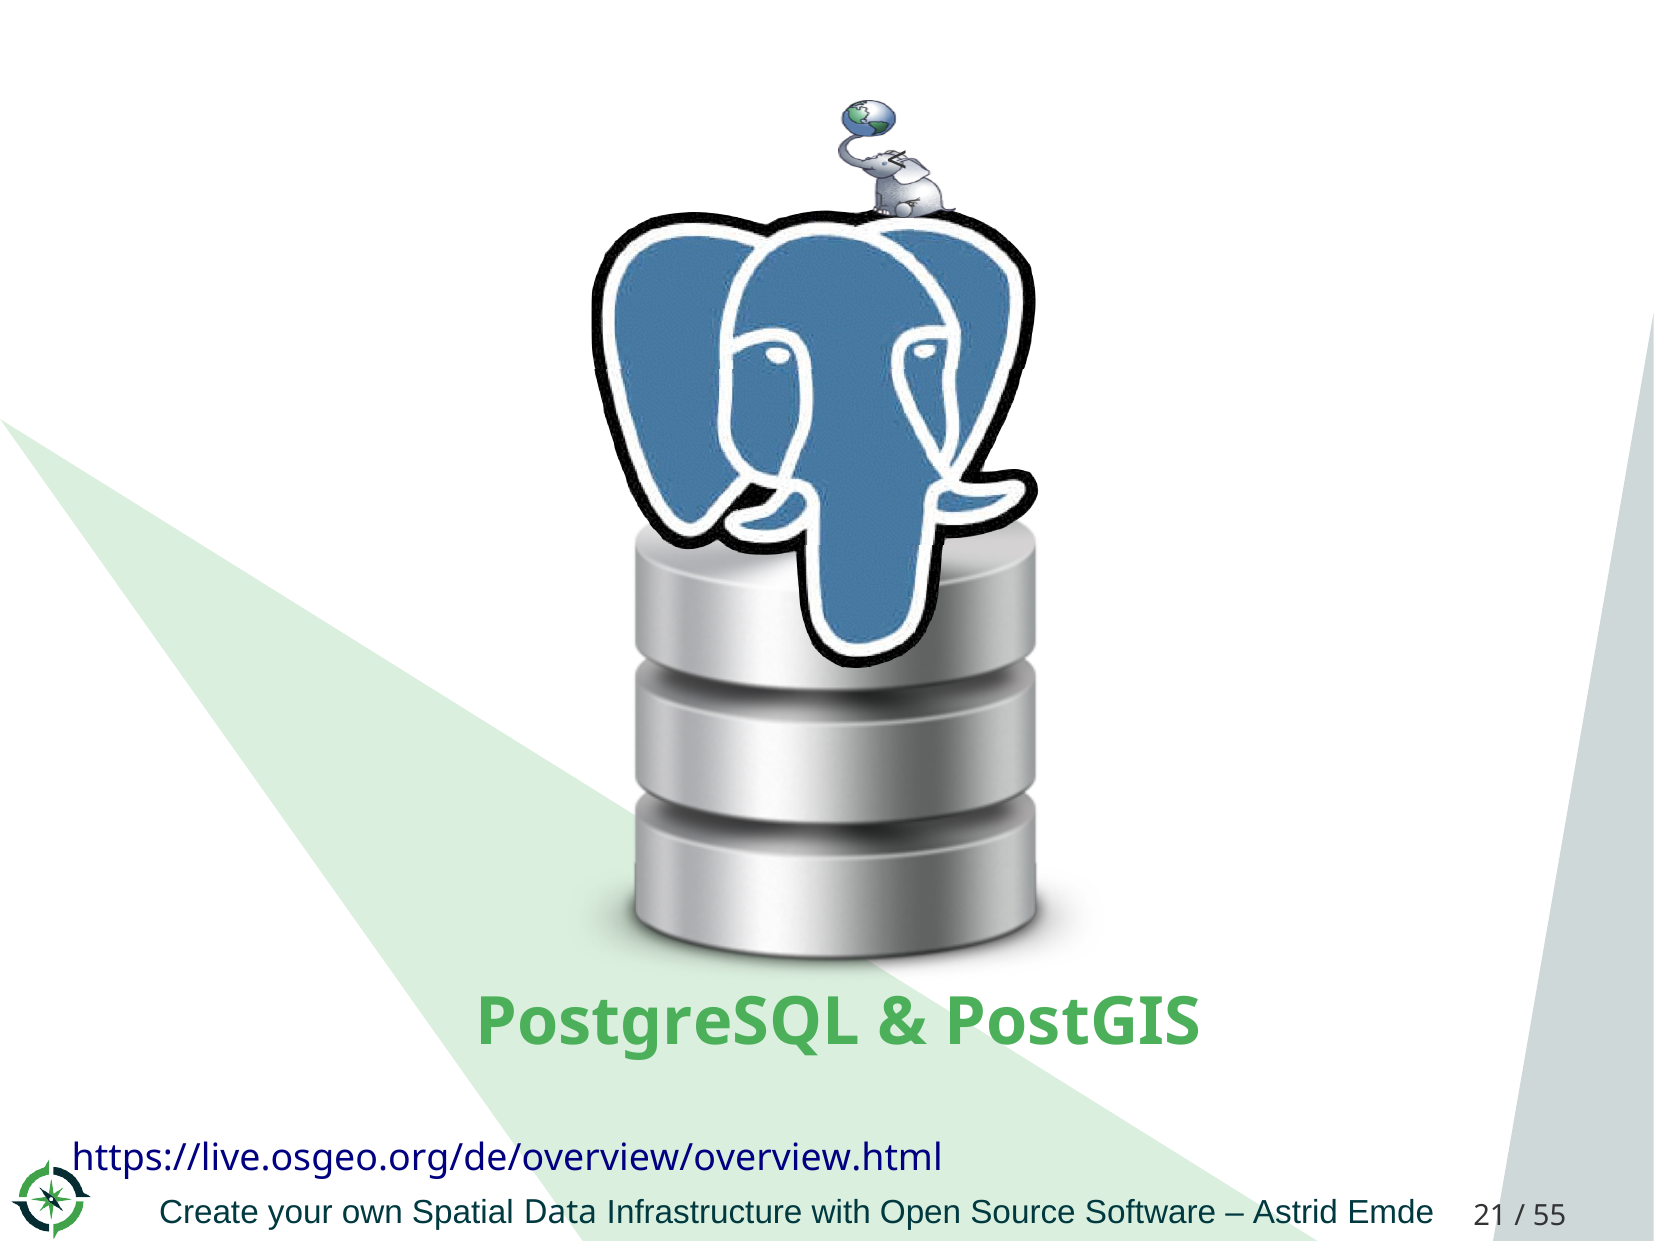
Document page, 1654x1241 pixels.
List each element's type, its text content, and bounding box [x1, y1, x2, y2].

picture [557, 100, 1112, 944]
picture [10, 1158, 92, 1240]
text_box https://live.osgeo.org/de/overview/overview.html [56, 1122, 1004, 1236]
title PostgreSQL & PostGIS [94, 944, 1583, 1093]
